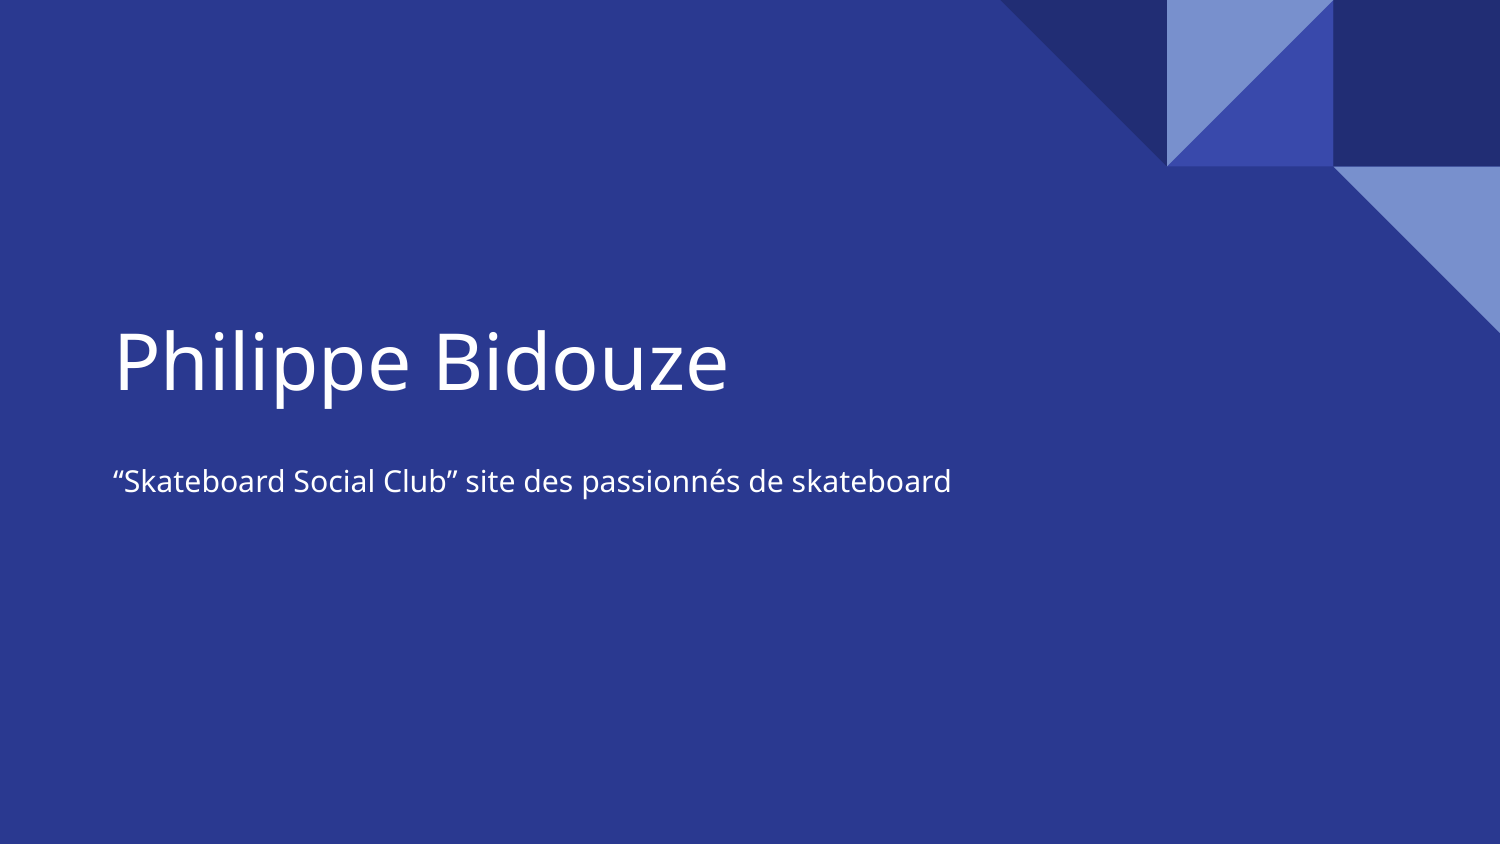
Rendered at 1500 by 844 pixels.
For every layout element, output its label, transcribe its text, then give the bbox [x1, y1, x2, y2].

subtitle “Skateboard Social Club” site des passionnés de skateboard [98, 445, 1447, 517]
title Philippe Bidouze [98, 291, 1447, 429]
